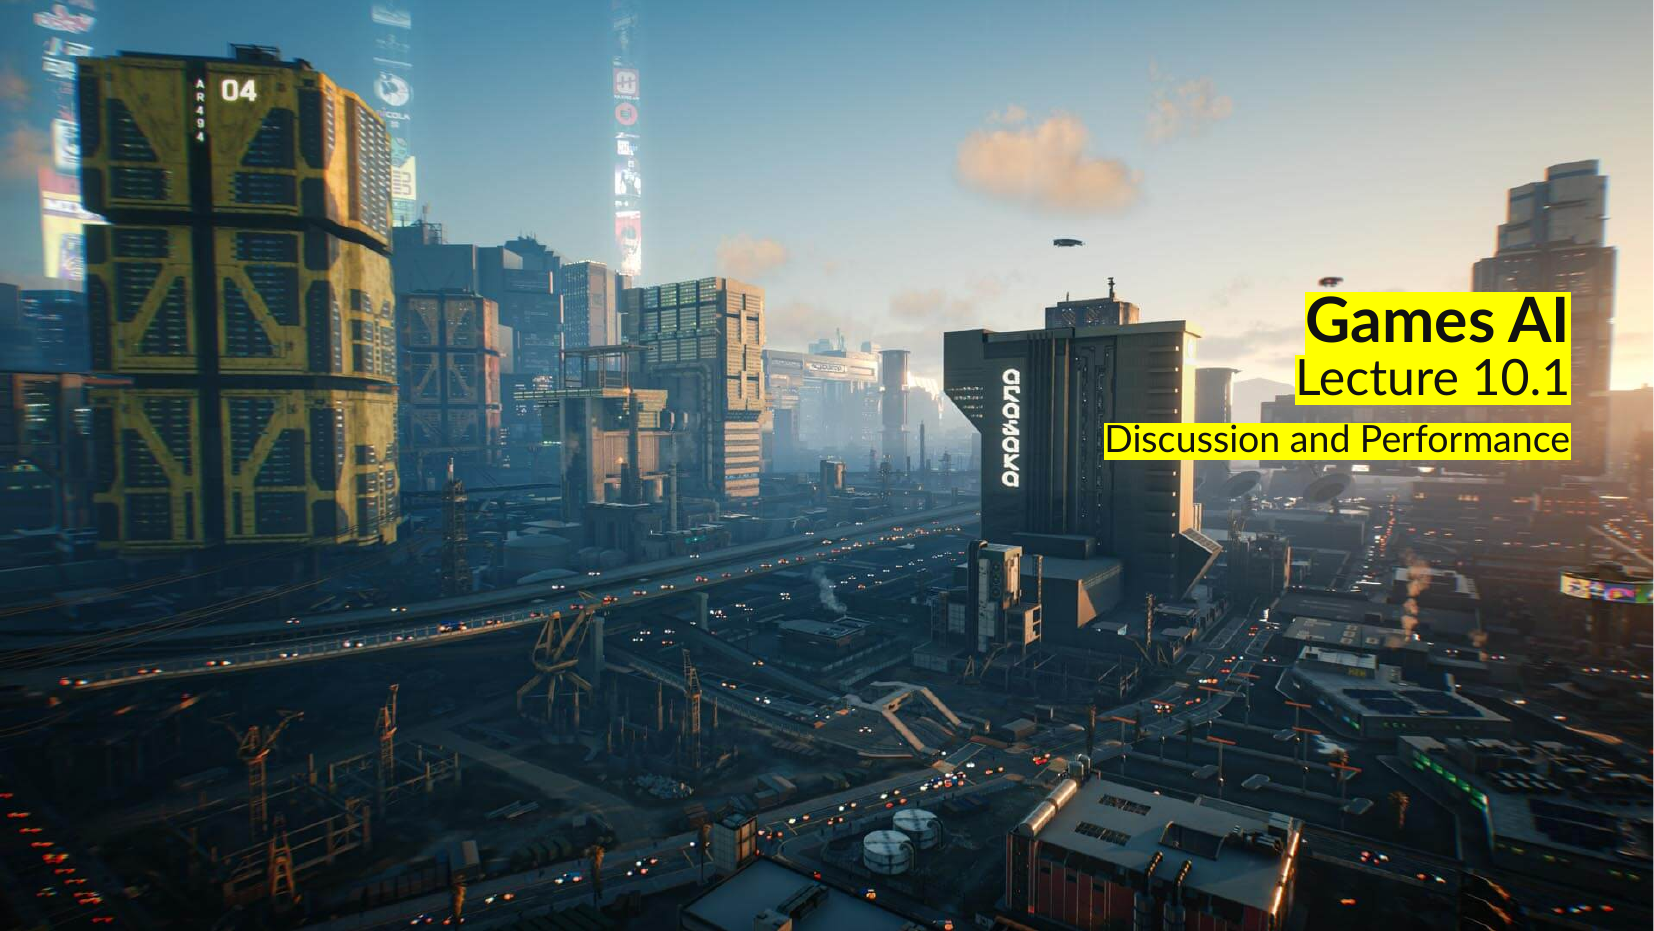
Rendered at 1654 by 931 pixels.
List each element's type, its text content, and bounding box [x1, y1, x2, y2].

picture [0, 0, 1654, 931]
subtitle Games AI Lecture 10.1 Discussion and Performance [82, 123, 1571, 741]
